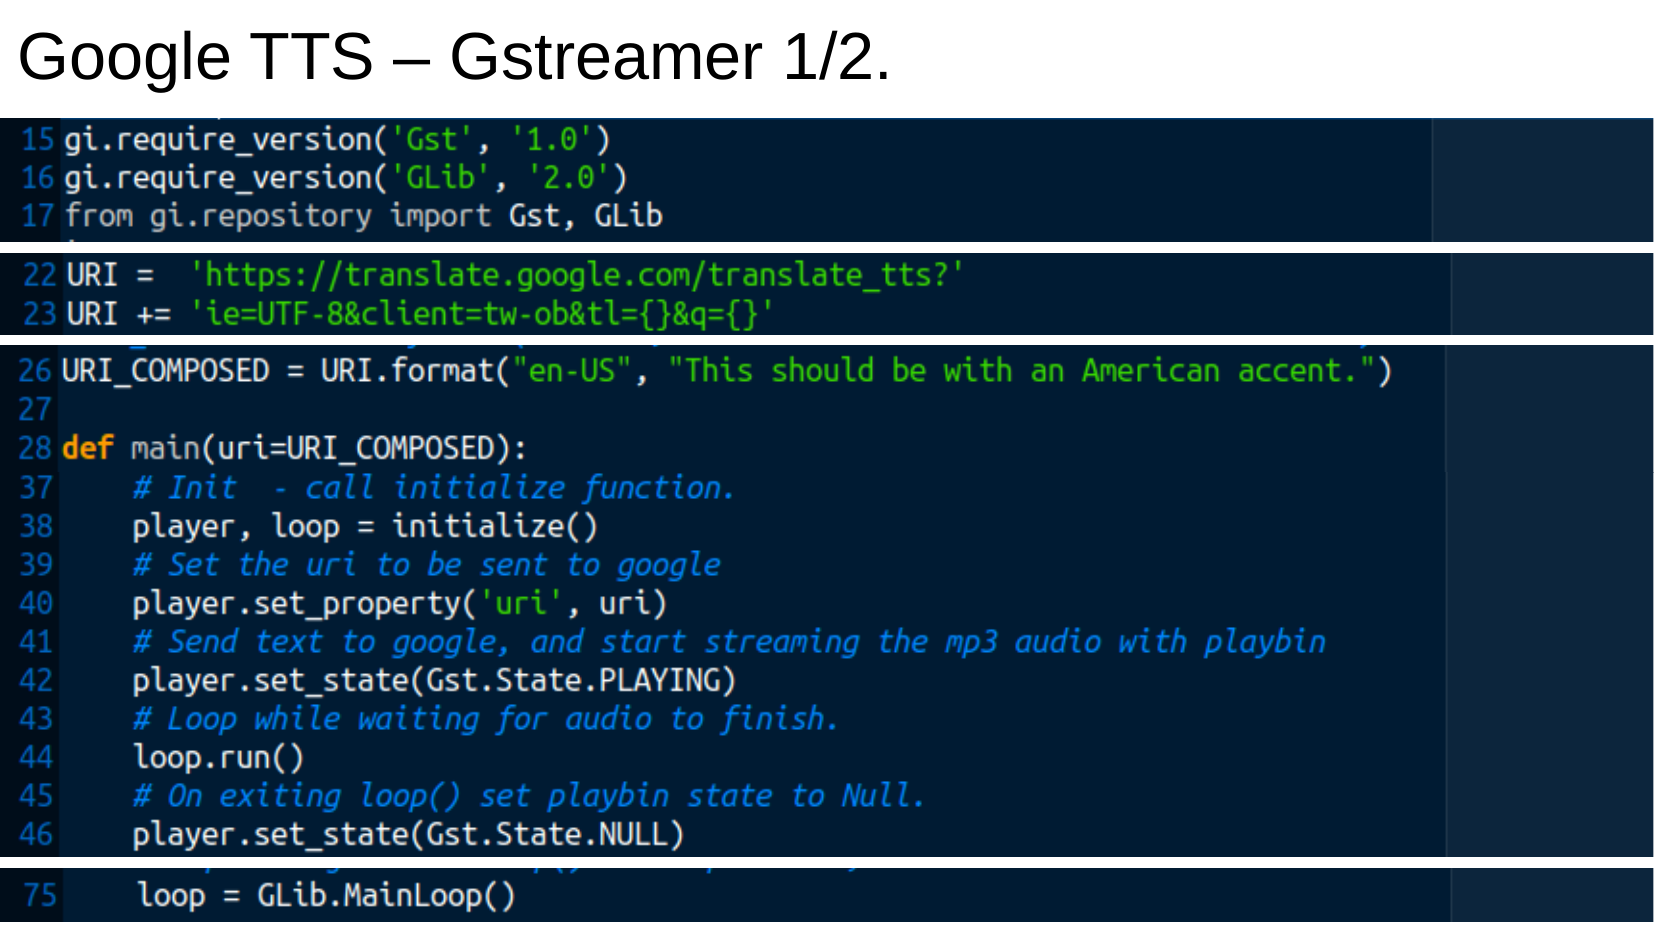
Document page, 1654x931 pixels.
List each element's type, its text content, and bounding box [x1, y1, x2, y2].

title Google TTS – Gstreamer 1/2. [17, 11, 1506, 101]
picture [0, 118, 1654, 242]
picture [0, 253, 1654, 335]
picture [0, 345, 1654, 857]
picture [0, 868, 1654, 922]
